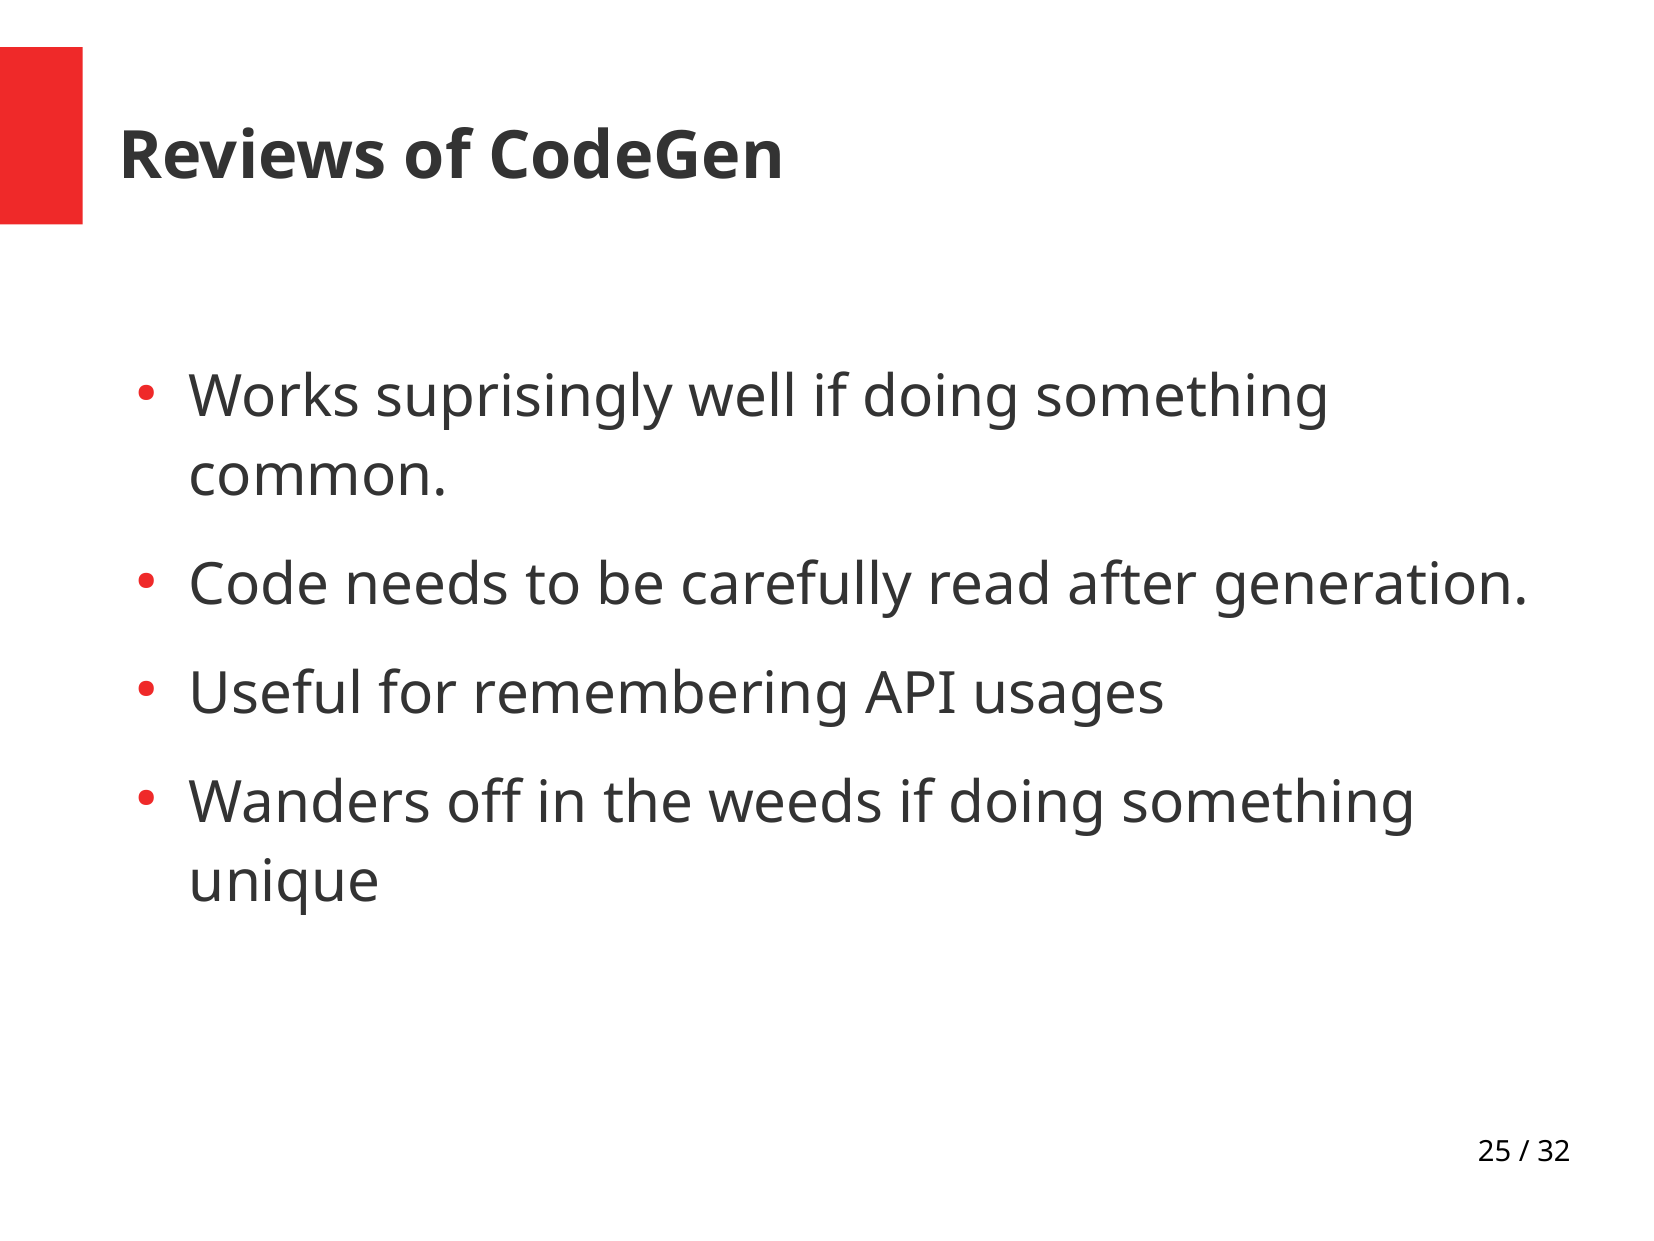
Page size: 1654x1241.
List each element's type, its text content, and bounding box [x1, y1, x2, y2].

title Reviews of CodeGen [118, 49, 1571, 257]
list Works suprisingly well if doing something common. Code needs to be carefully read after generation. Useful for remembering API usages Wanders off in the weeds if doing something unique [118, 354, 1536, 1074]
